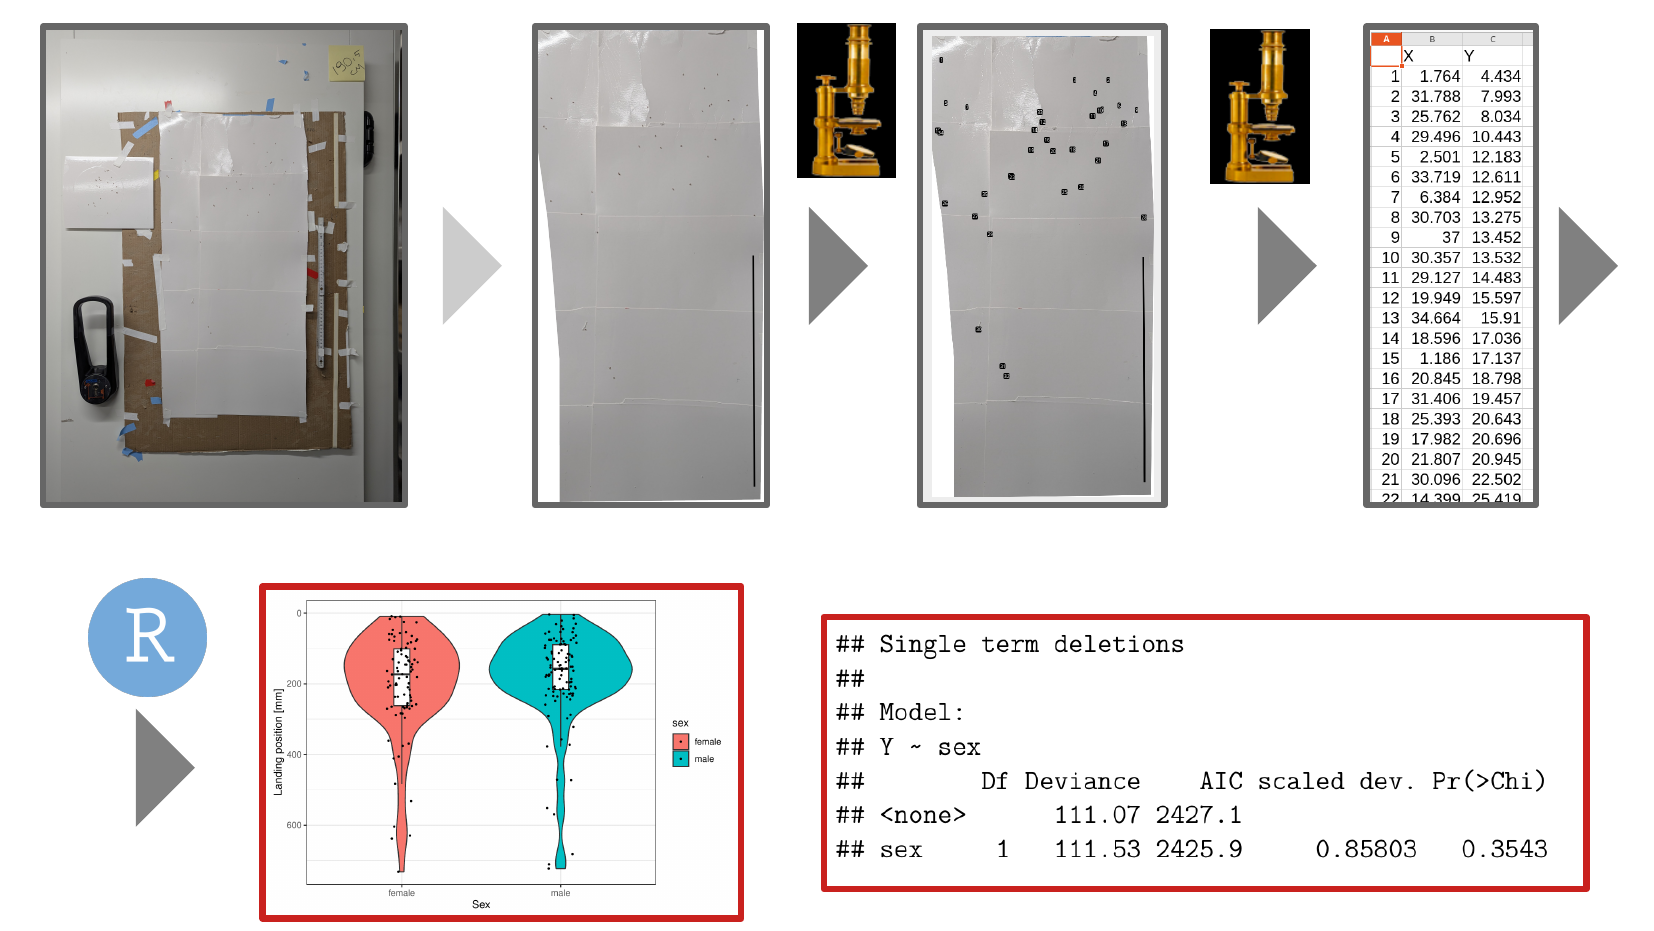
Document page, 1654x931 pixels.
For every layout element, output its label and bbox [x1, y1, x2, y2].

text_box [1257, 206, 1317, 325]
text_box [1558, 206, 1618, 326]
text_box [135, 708, 195, 827]
picture [1369, 29, 1533, 502]
picture [265, 589, 739, 916]
picture [537, 29, 764, 502]
picture [922, 29, 1162, 502]
picture [46, 29, 402, 502]
picture [797, 23, 896, 178]
text_box [808, 206, 869, 325]
picture [1210, 29, 1310, 184]
text_box [442, 206, 502, 325]
picture [88, 578, 207, 697]
picture [826, 620, 1584, 886]
